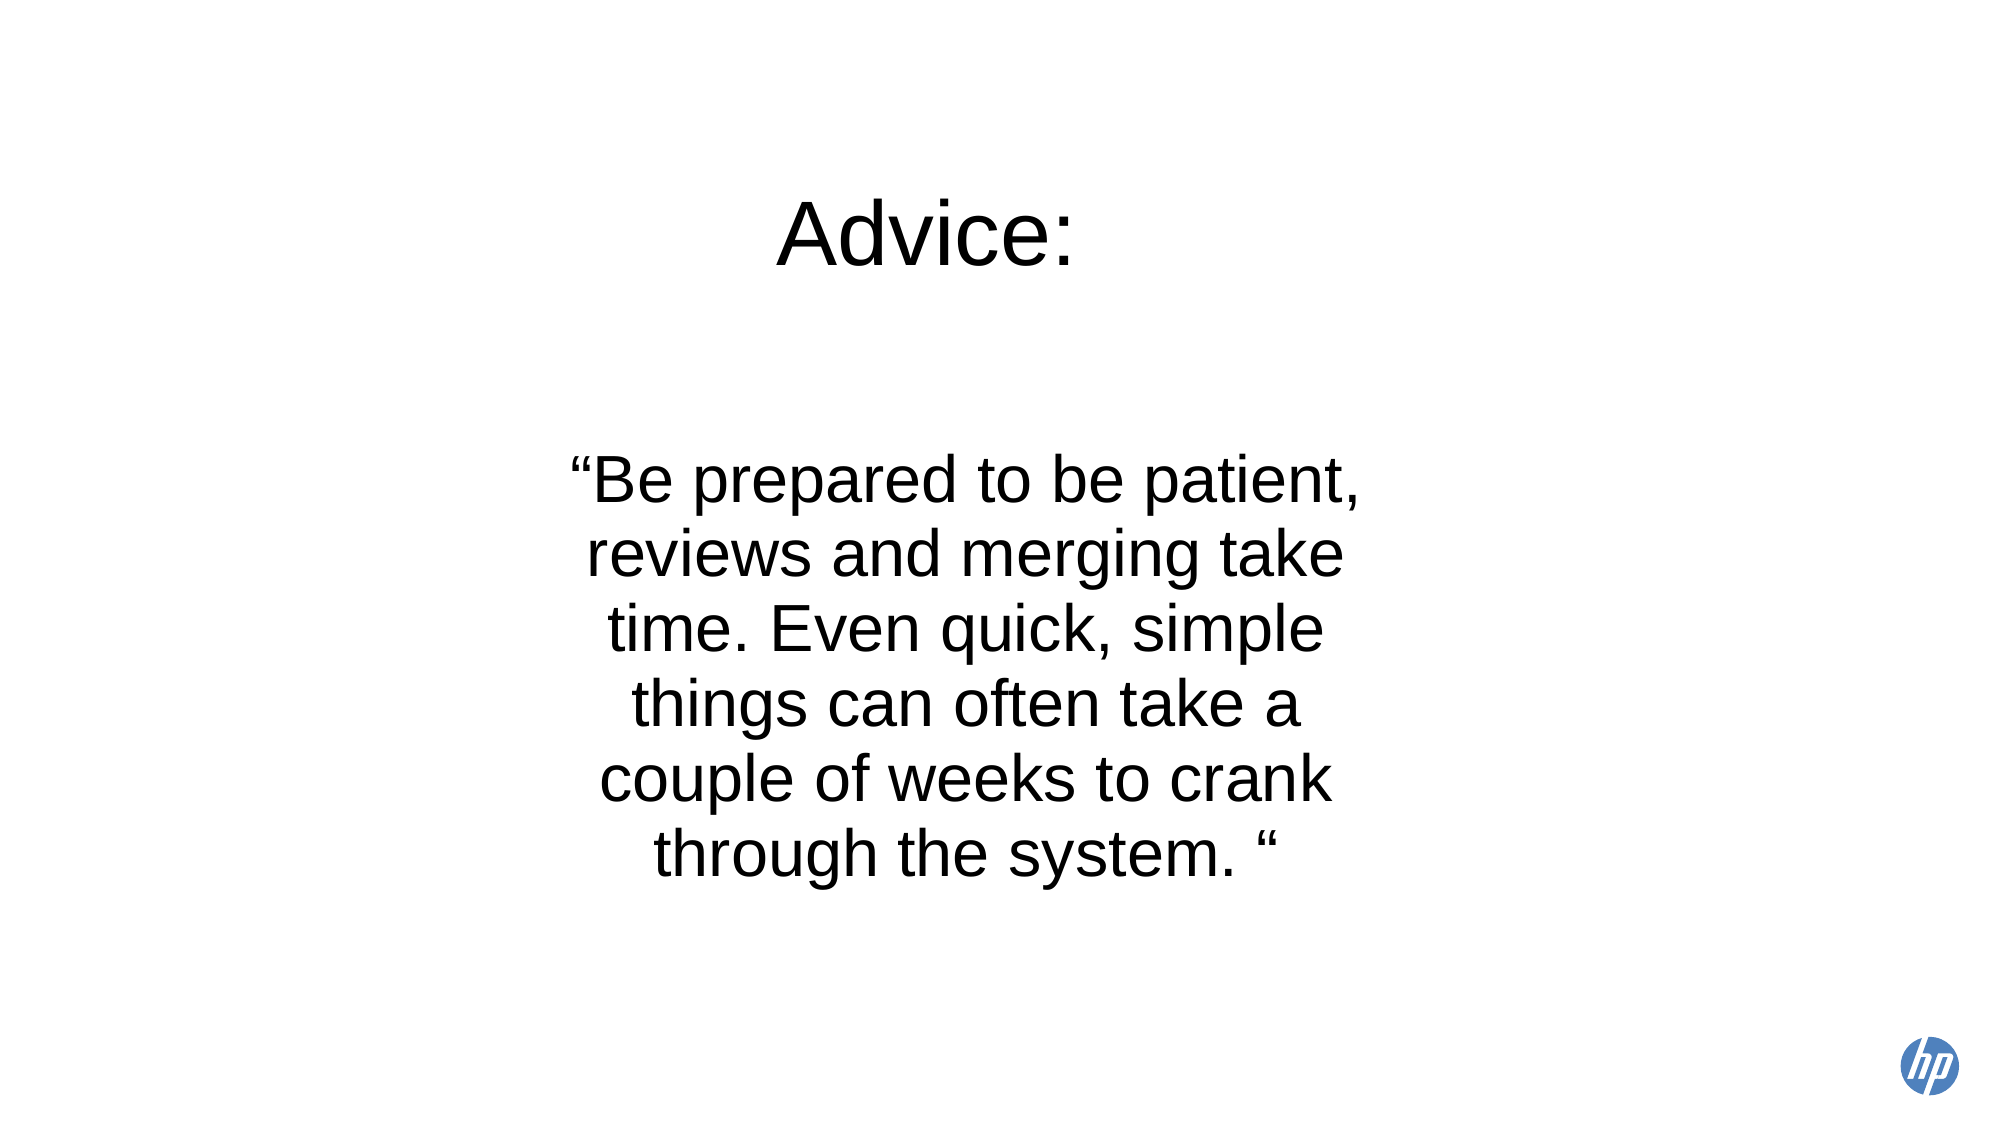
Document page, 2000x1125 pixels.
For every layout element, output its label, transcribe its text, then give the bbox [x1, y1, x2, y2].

subtitle “Be prepared to be patient, reviews and merging take time. Even quick, simple things can often take a couple of weeks to crank through the system. “ [527, 339, 1406, 993]
title Advice: [177, 106, 1677, 362]
